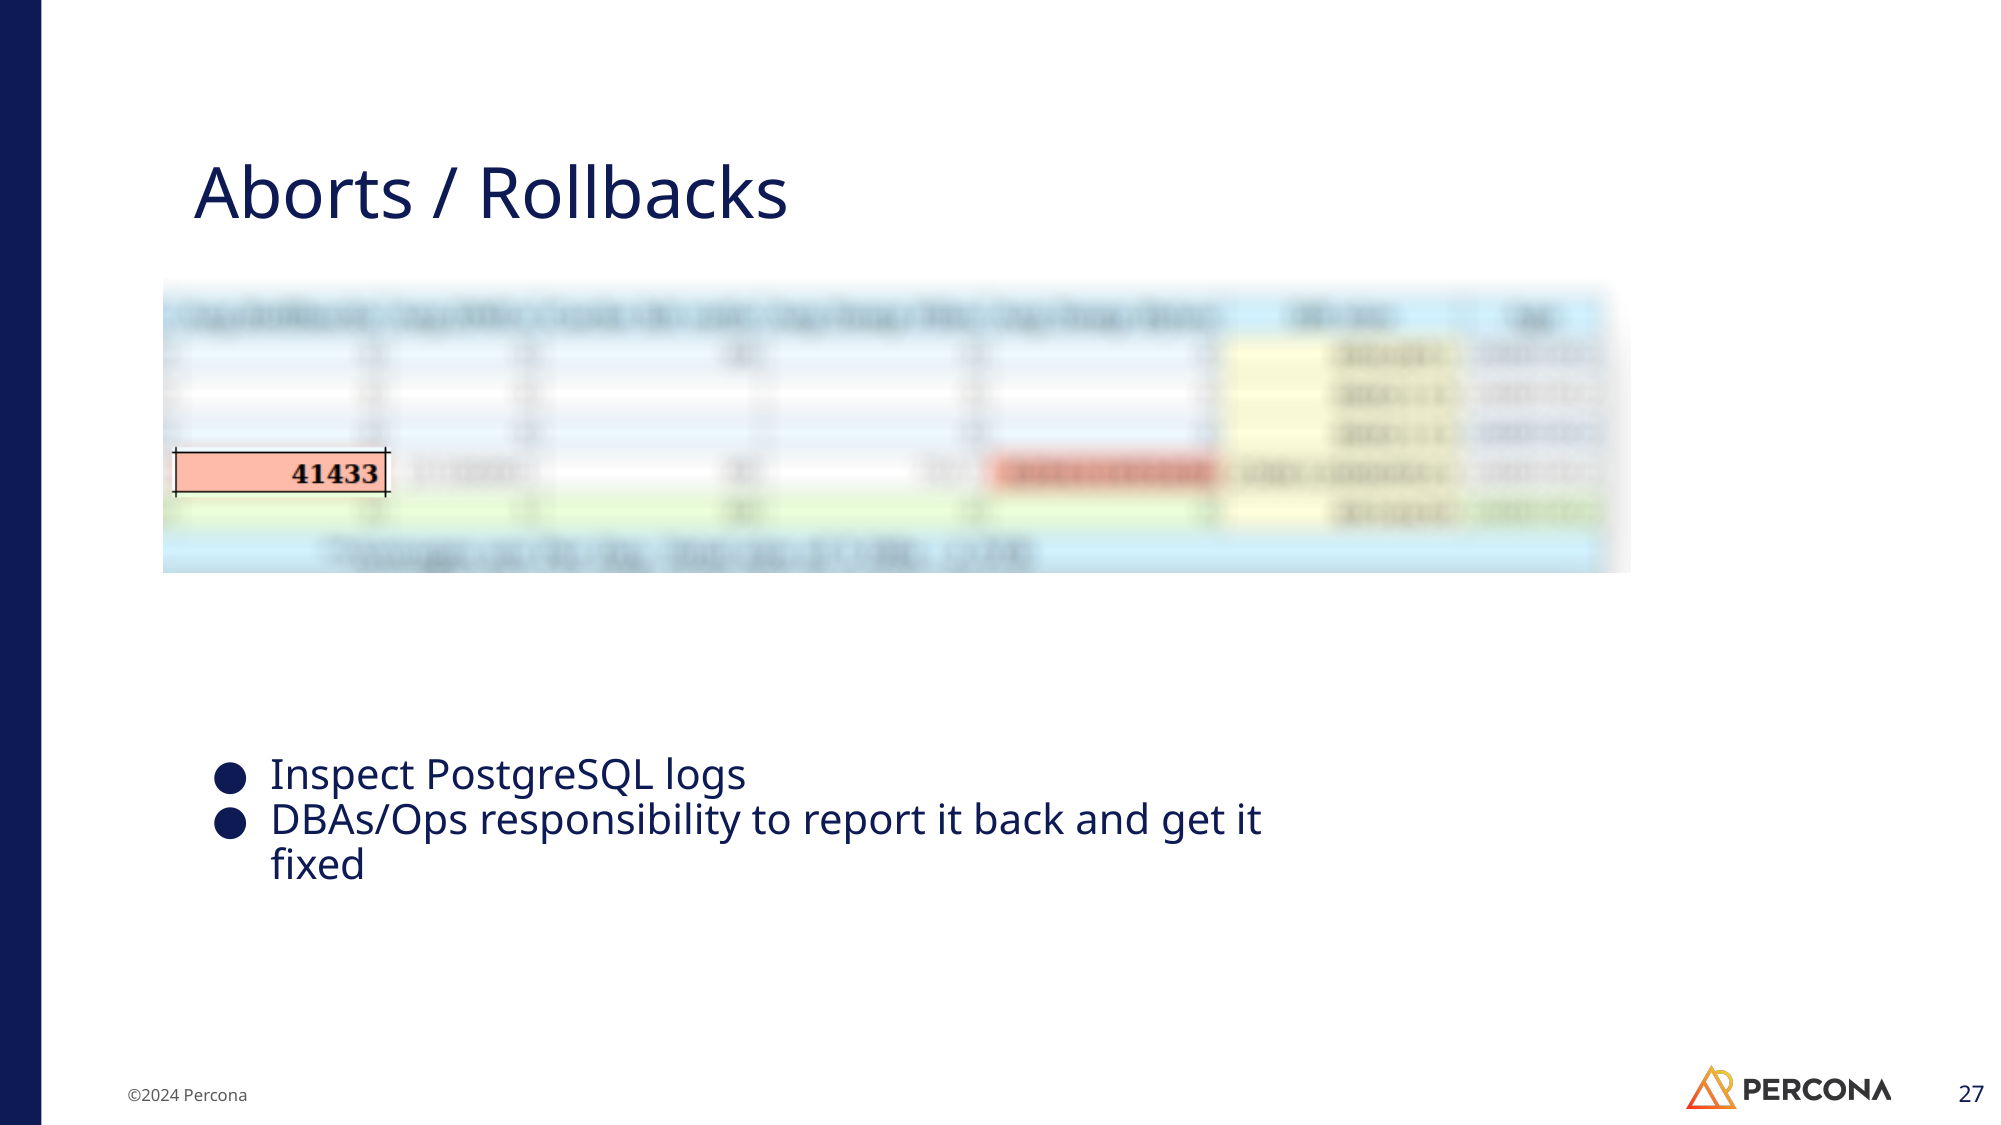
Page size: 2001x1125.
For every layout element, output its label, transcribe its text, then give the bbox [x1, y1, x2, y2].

picture [163, 265, 1631, 573]
list Inspect PostgreSQL logs DBAs/Ops responsibility to report it back and get it fixed [180, 660, 1311, 982]
picture [1686, 1065, 1748, 1109]
slide_number <number> [1748, 1065, 2000, 1125]
title Aborts / Rollbacks [179, 124, 1835, 266]
